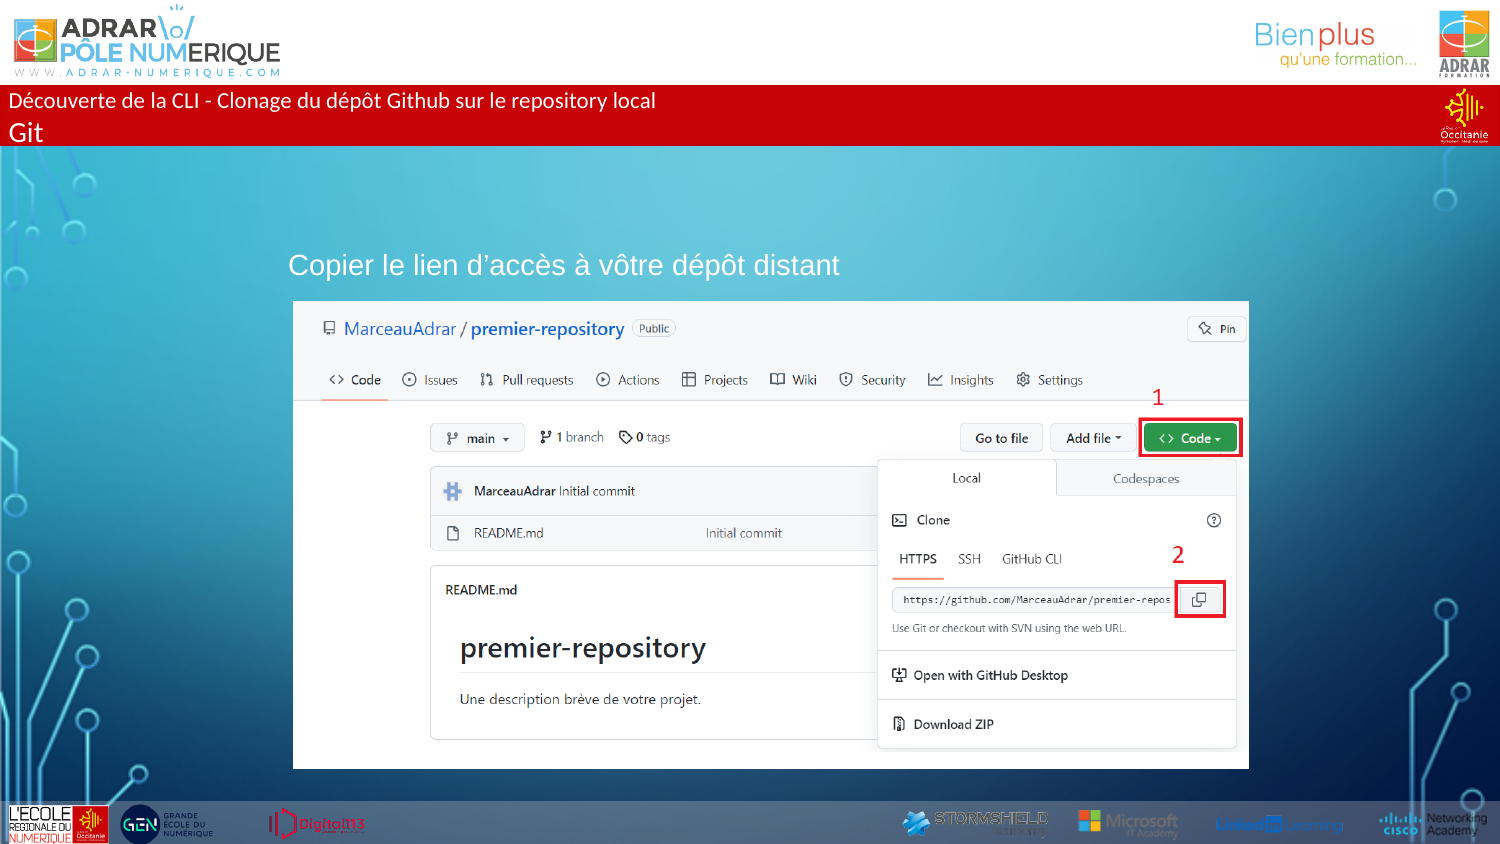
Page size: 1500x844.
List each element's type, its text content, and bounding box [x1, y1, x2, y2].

text_box Découverte de la CLI - Clonage du dépôt Github sur le repository local Git [0, 70, 722, 164]
picture [1437, 8, 1491, 79]
picture [8, 803, 109, 844]
text_box Copier le lien d’accès à vôtre dépôt distant [273, 231, 1479, 297]
picture [7, 0, 288, 70]
picture [0, 85, 1500, 844]
picture [260, 807, 373, 841]
picture [902, 807, 1048, 841]
picture [1256, 22, 1416, 68]
